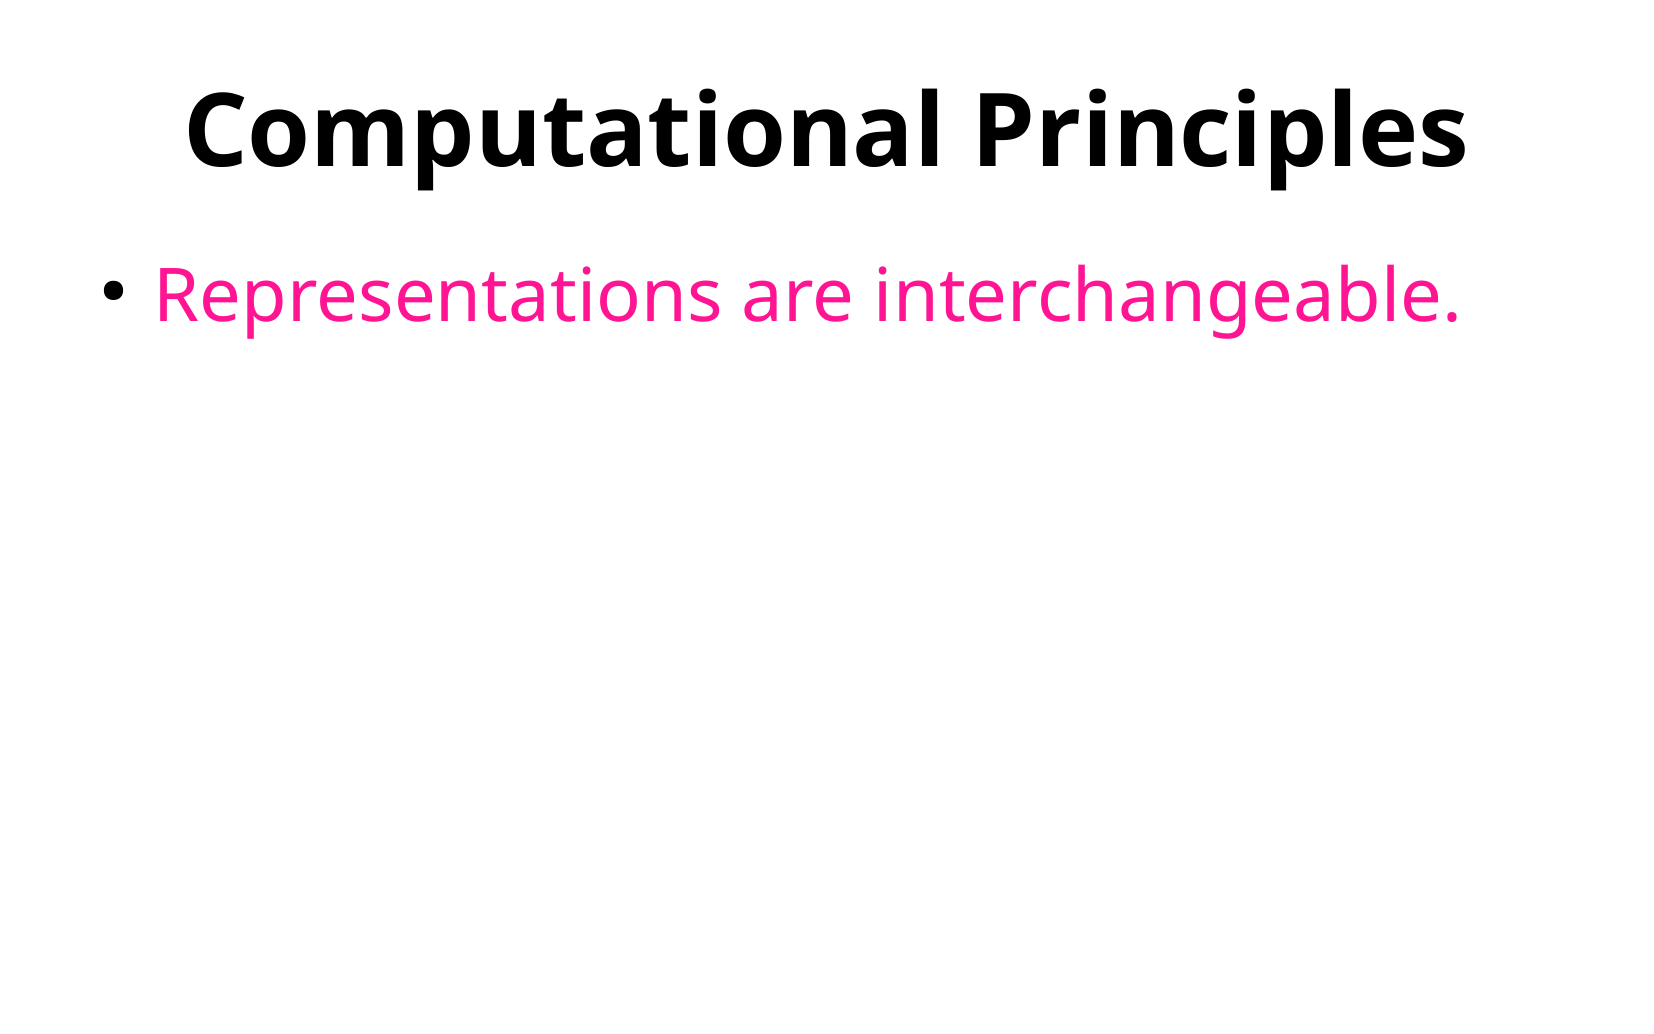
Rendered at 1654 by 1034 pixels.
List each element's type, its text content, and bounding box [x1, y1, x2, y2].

list Representations are interchangeable. [82, 241, 1571, 842]
title Computational Principles [82, 41, 1571, 214]
